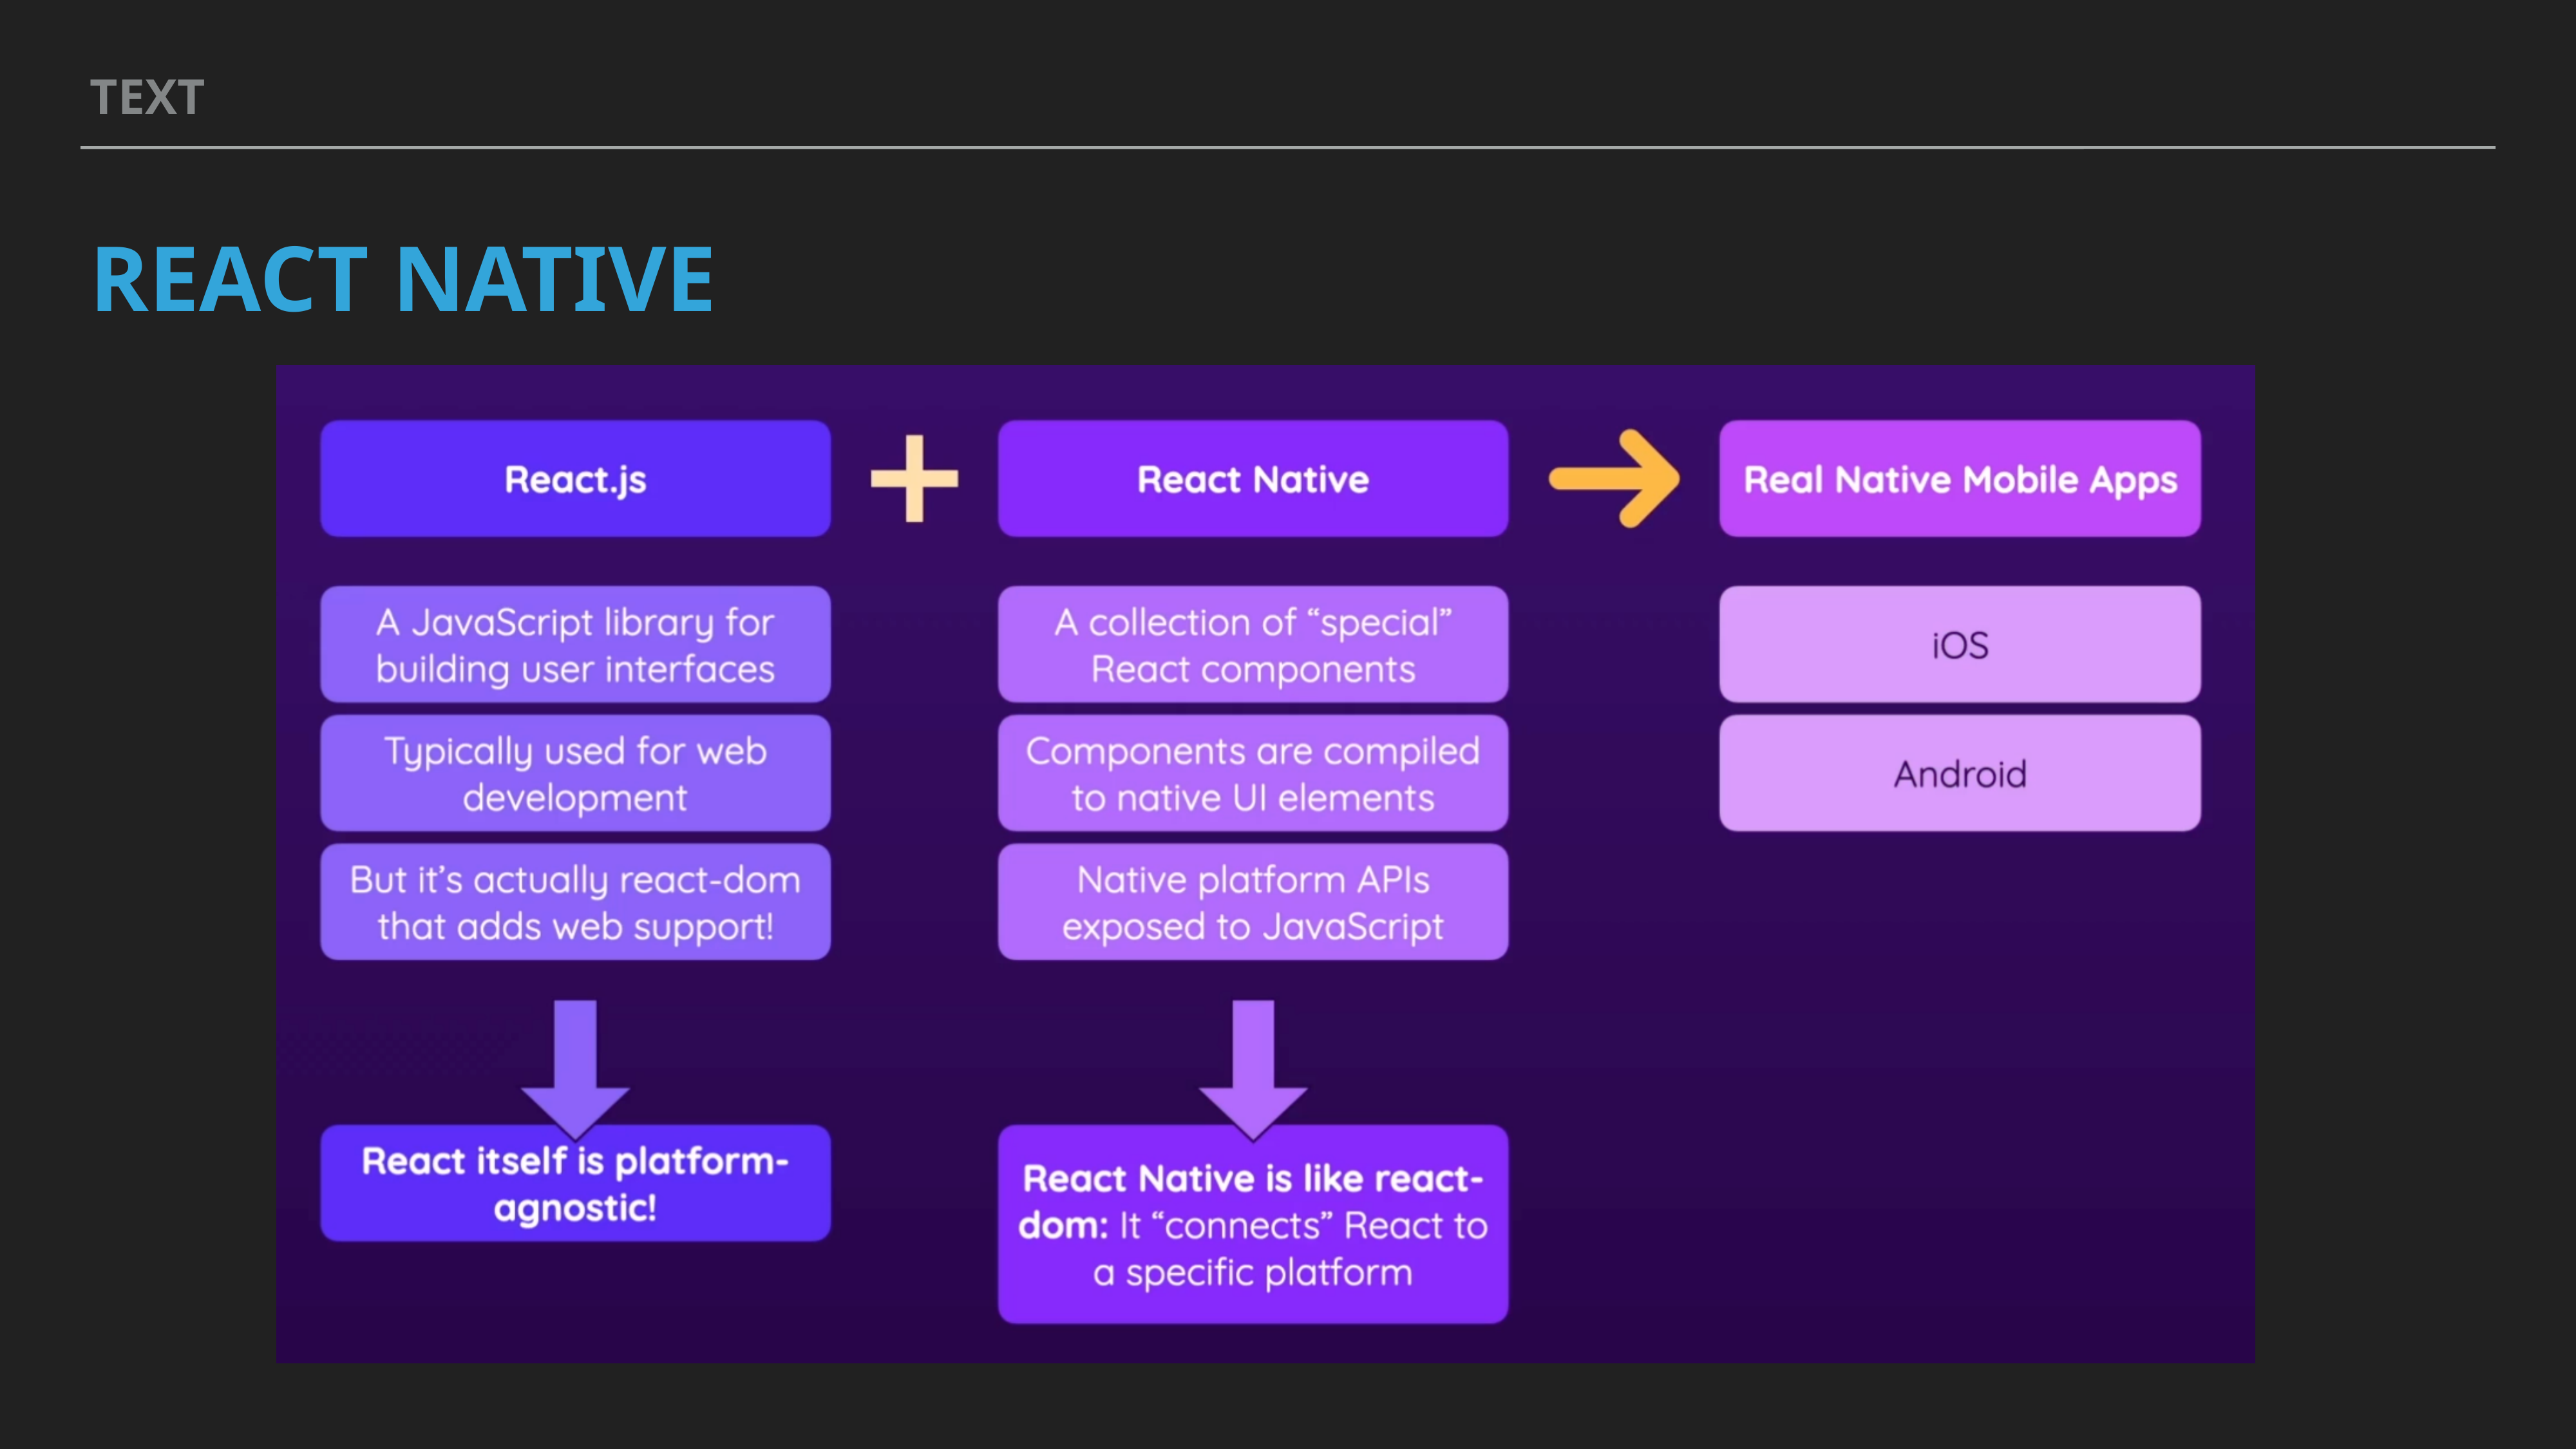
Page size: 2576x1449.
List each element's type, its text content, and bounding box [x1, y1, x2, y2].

text_box React Native [80, 228, 2496, 336]
picture [276, 365, 2255, 1363]
